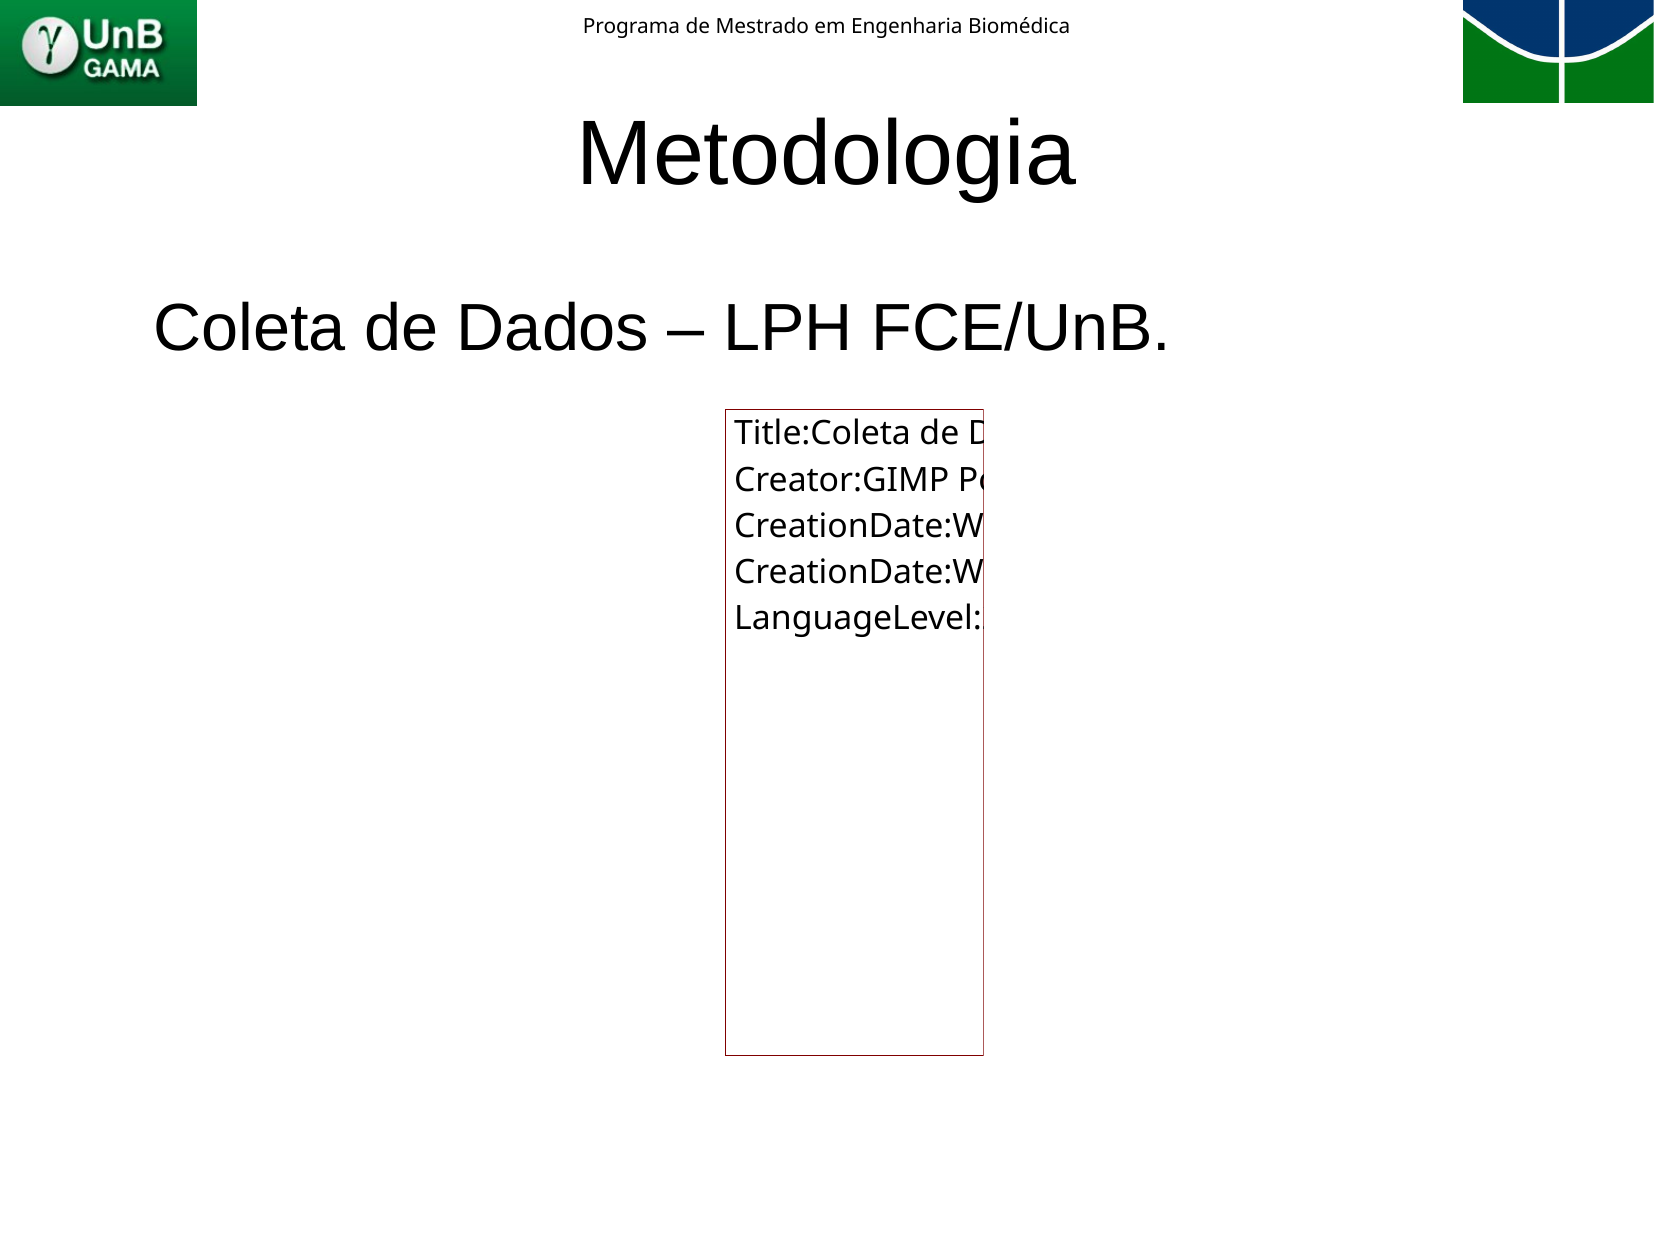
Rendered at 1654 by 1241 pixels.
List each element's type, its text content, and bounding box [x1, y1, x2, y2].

title Metodologia [82, 49, 1571, 257]
picture [0, 0, 197, 106]
picture [723, 407, 984, 1056]
picture [1463, 0, 1654, 103]
list Coleta de Dados – LPH FCE/UnB. [82, 290, 1571, 1010]
